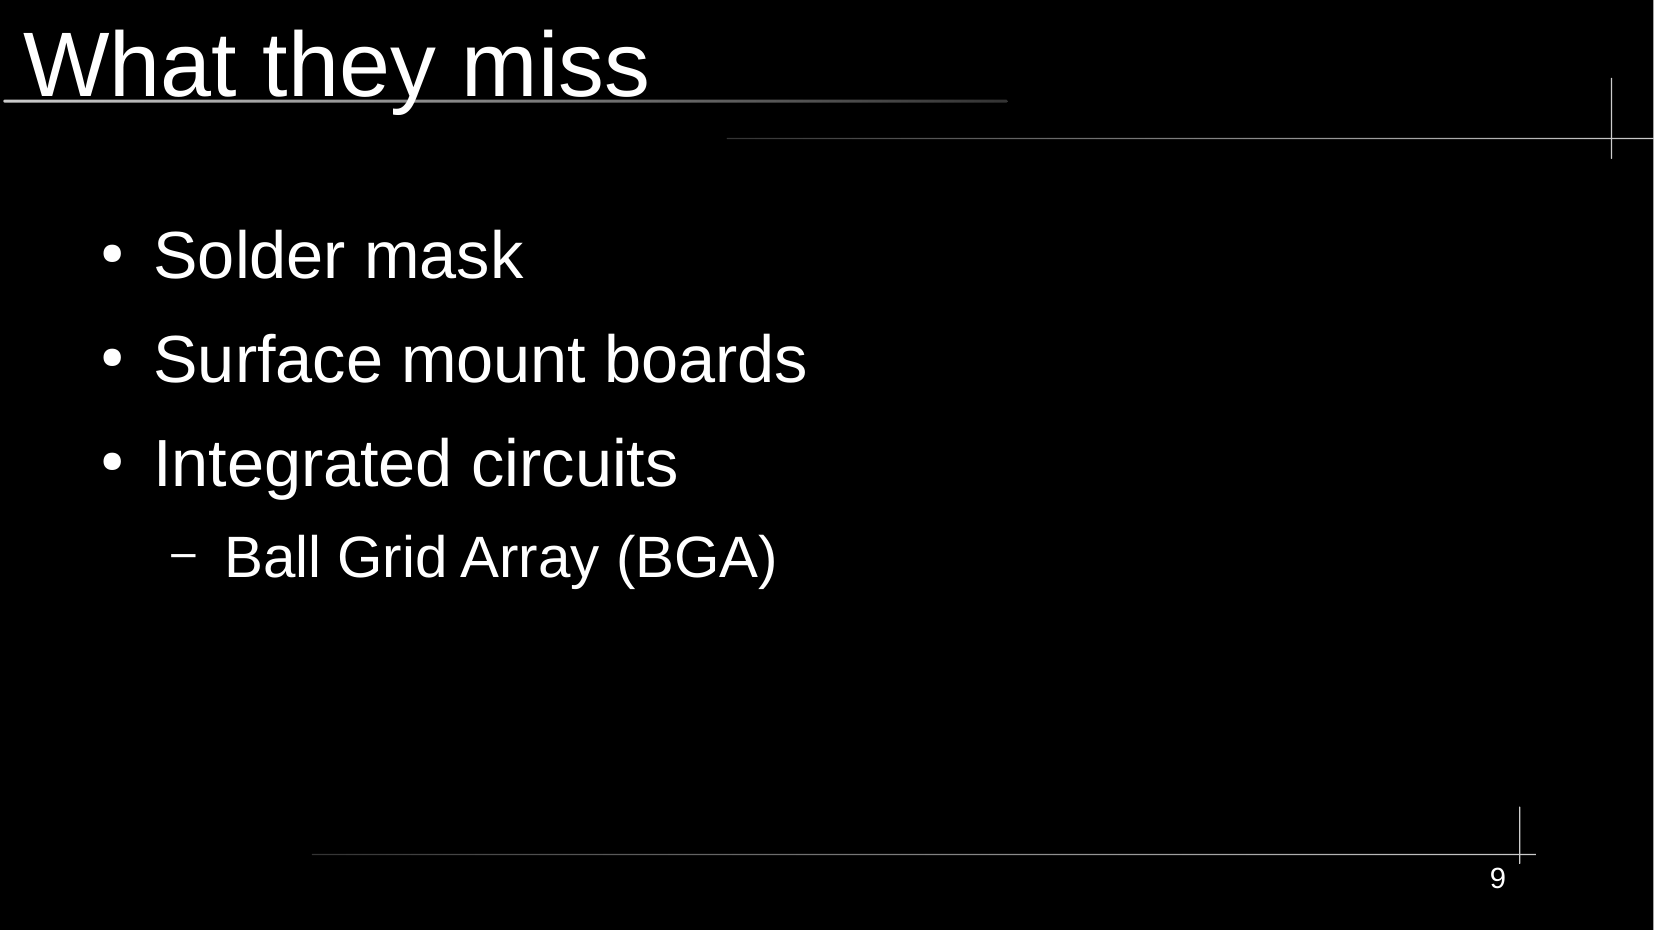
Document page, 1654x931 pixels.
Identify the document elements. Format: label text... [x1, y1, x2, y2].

list Solder mask Surface mount boards Integrated circuits Ball Grid Array (BGA) [82, 217, 1571, 758]
title What they miss [23, 11, 1589, 119]
